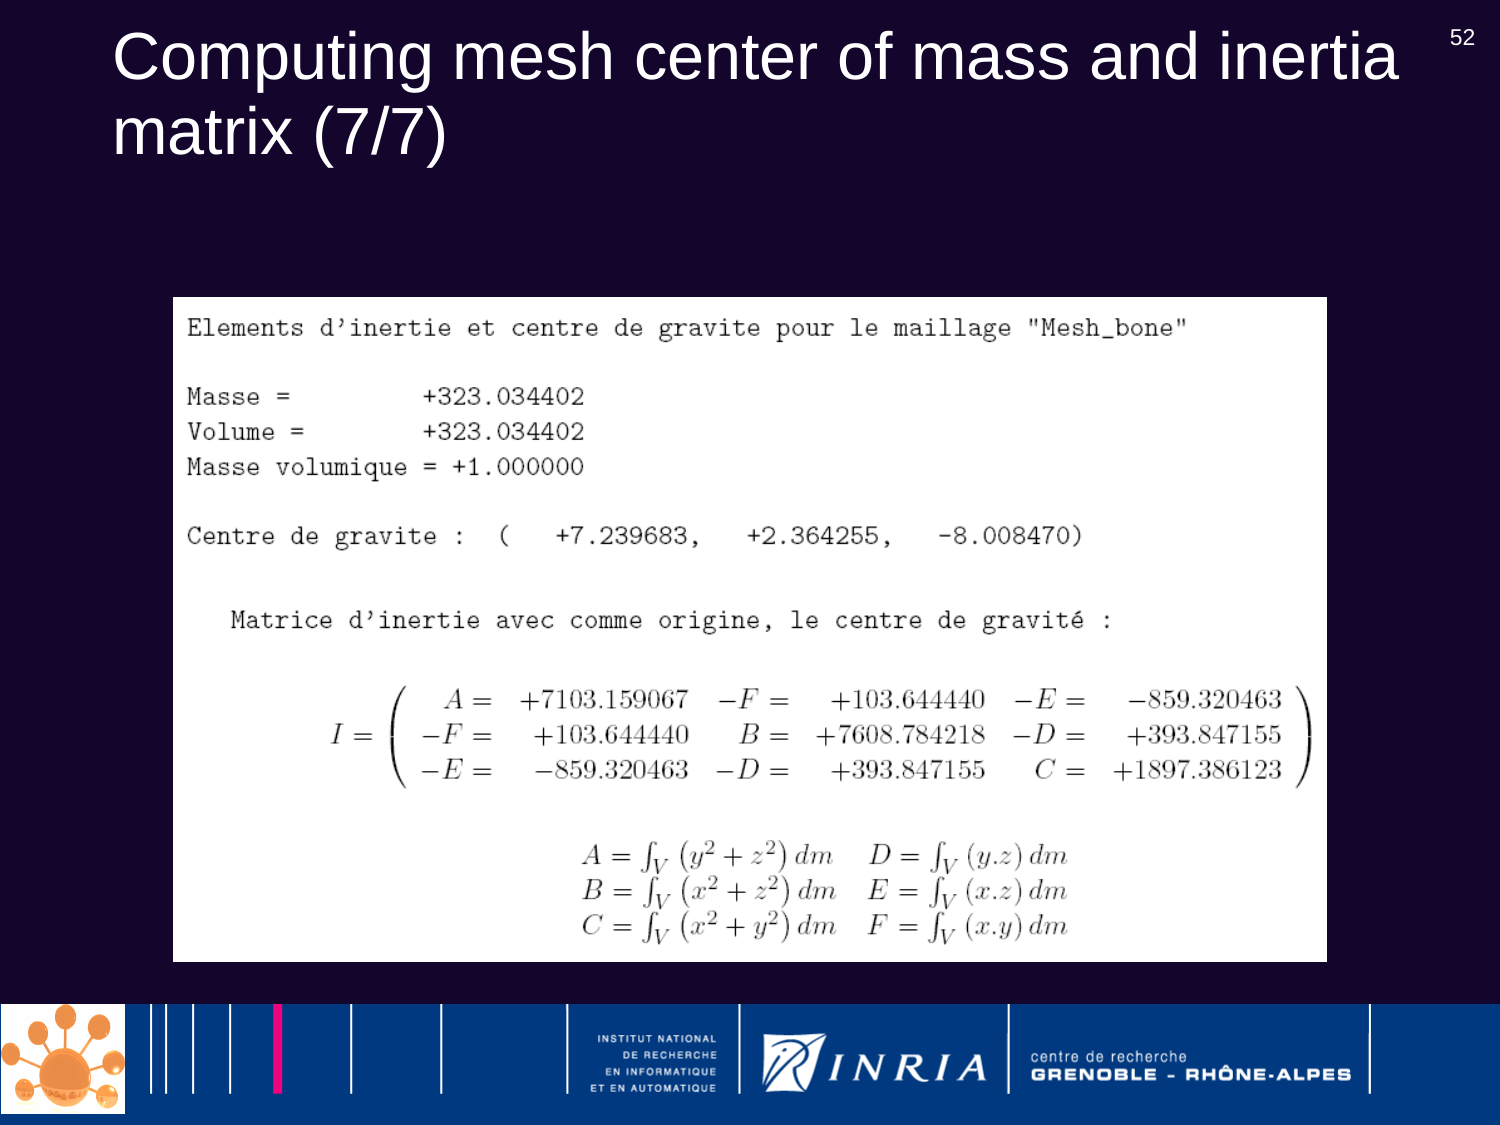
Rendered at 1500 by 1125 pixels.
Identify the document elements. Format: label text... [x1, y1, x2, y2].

picture [173, 297, 1327, 962]
picture [0, 1004, 1500, 1125]
title Computing mesh center of mass and inertia matrix (7/7) [112, 0, 1474, 188]
